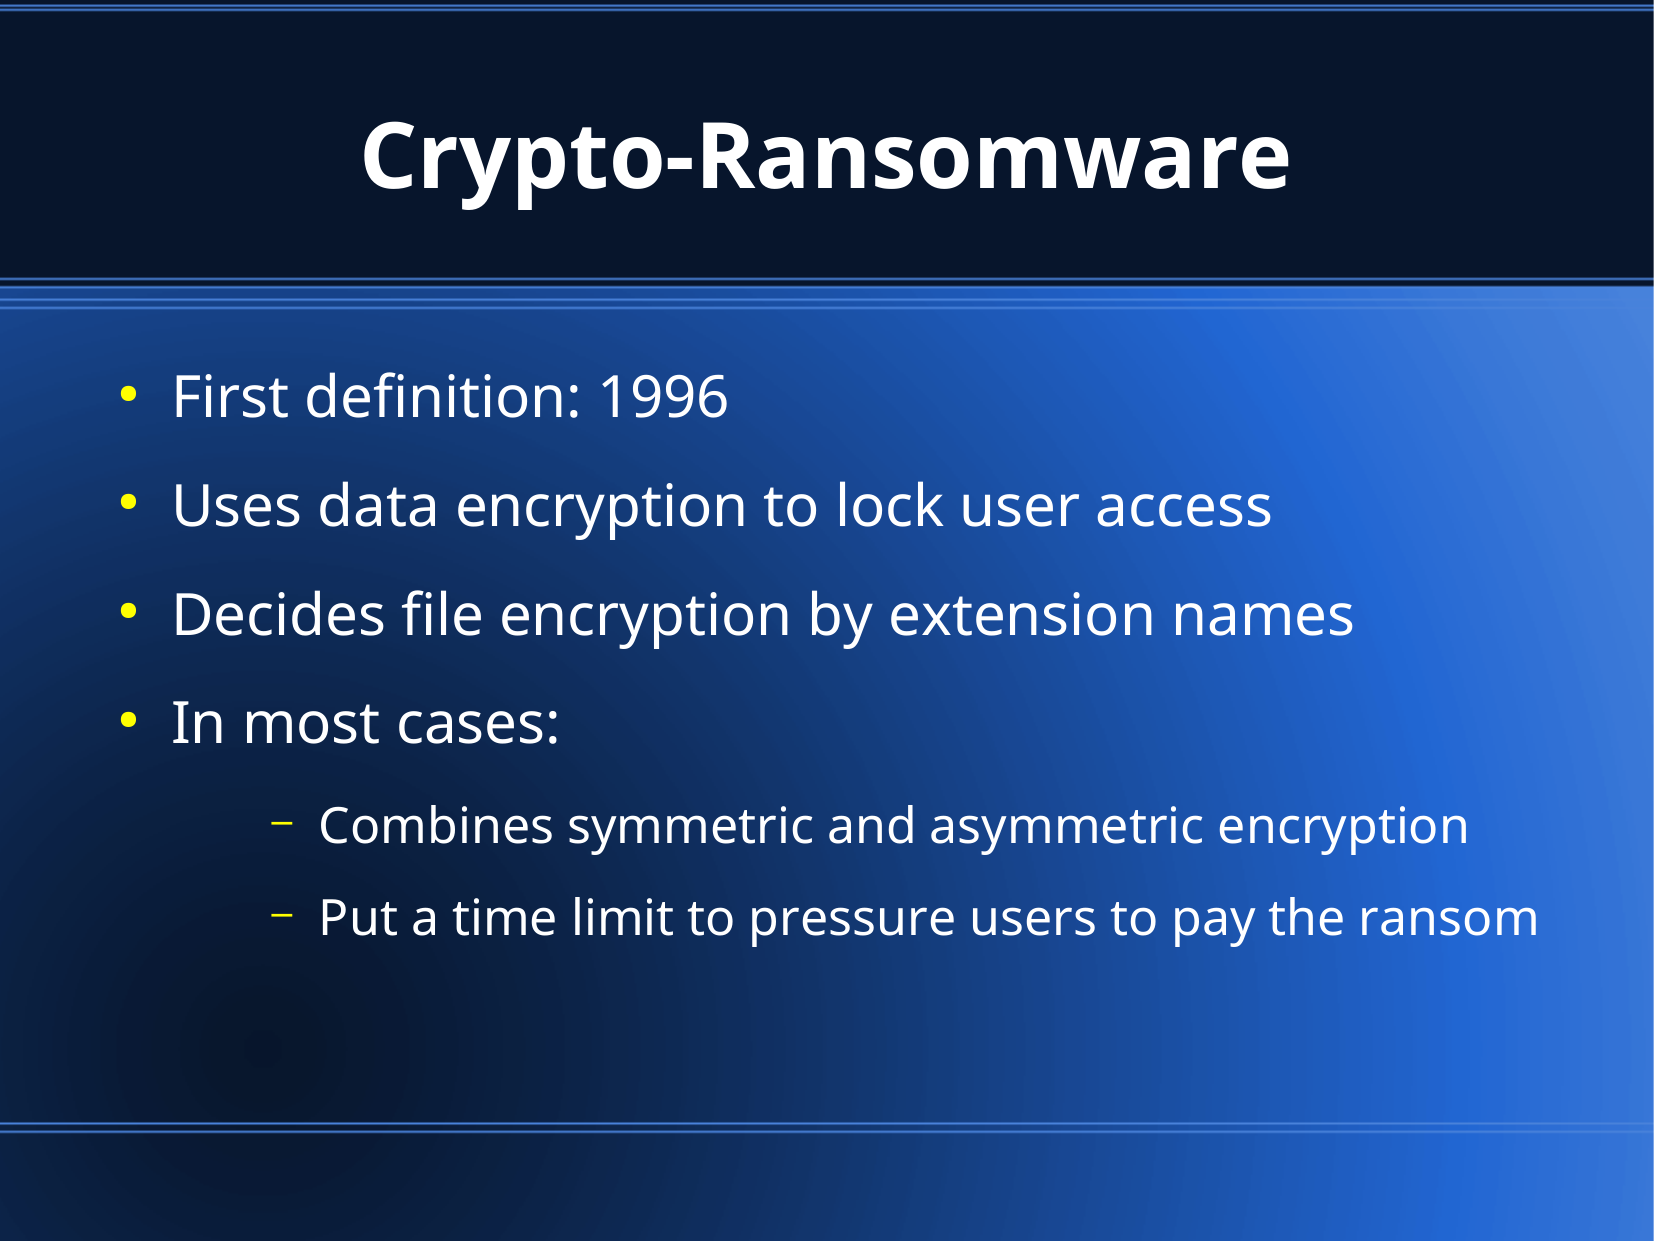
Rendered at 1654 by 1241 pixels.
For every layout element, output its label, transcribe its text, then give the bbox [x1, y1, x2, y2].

title Crypto-Ransomware [82, 49, 1571, 257]
picture [0, 0, 1654, 1241]
list First definition: 1996 Uses data encryption to lock user access Decides file encryption by extension names In most cases: Combines symmetric and asymmetric encryption Put a time limit to pressure users to pay the ransom [82, 355, 1571, 1075]
